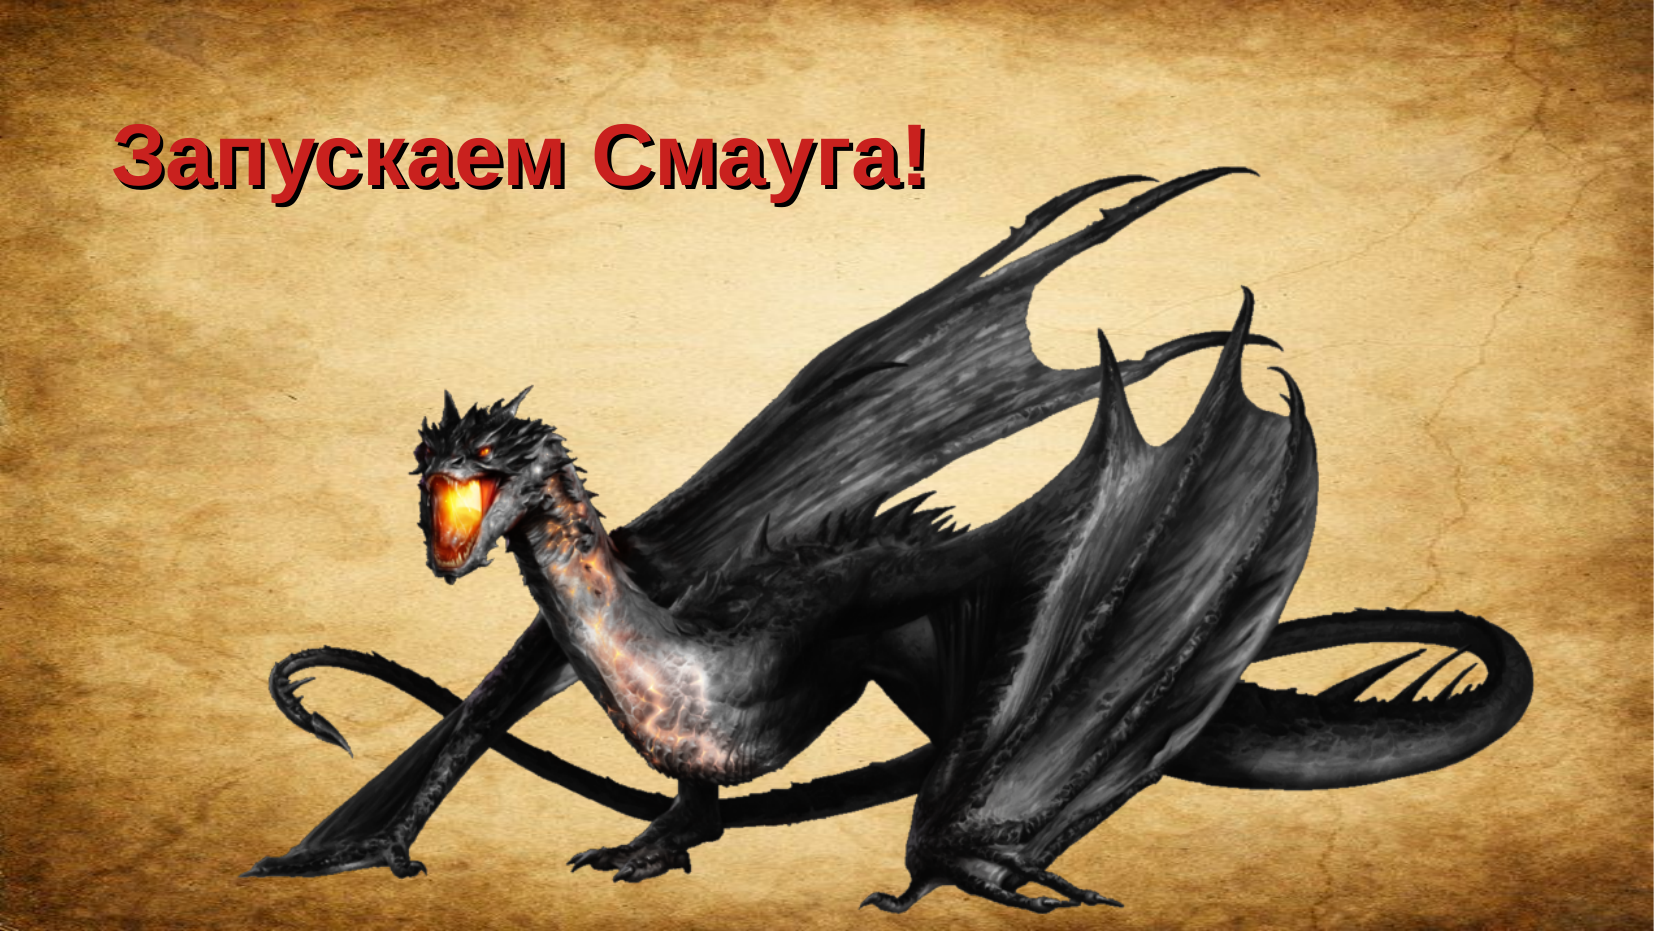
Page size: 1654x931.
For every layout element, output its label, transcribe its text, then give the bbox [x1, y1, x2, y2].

text_box Запускаем Смауга! [0, 99, 1649, 212]
picture [0, 0, 1654, 931]
